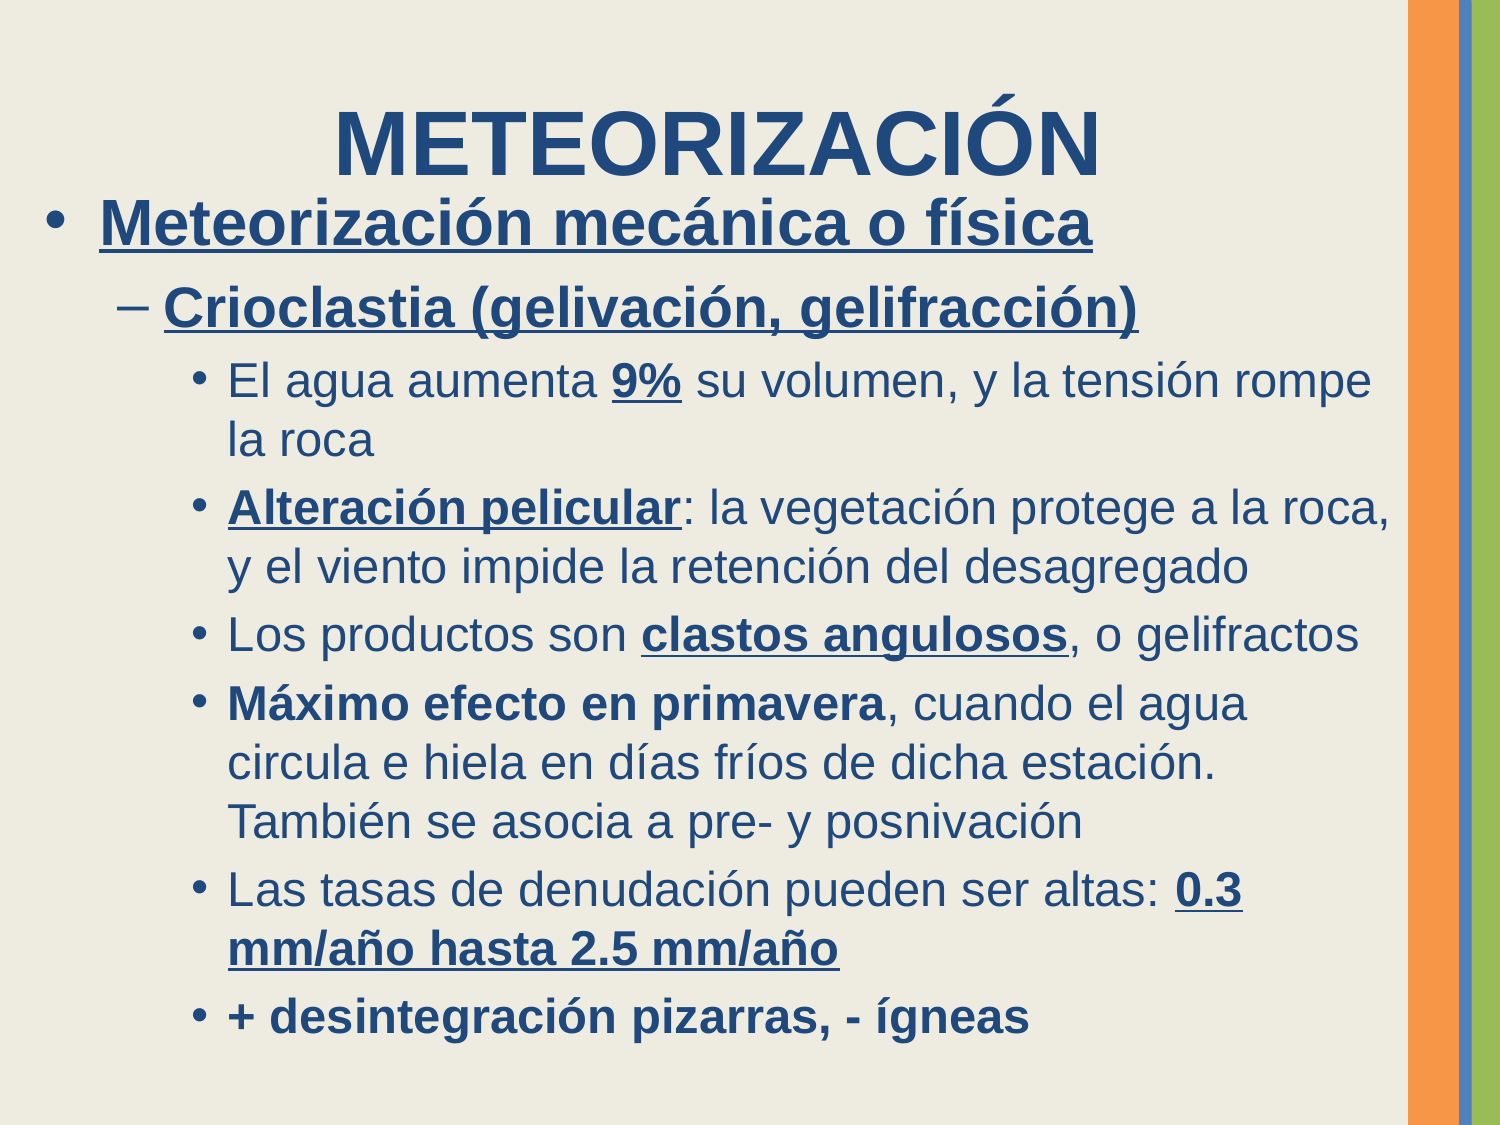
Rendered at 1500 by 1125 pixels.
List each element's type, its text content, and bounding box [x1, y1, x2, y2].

list Meteorización mecánica o física Crioclastia (gelivación, gelifracción) El agua aumenta 9% su volumen, y la tensión rompe la roca Alteración pelicular: la vegetación protege a la roca, y el viento impide la retención del desagregado Los productos son clastos angulosos, o gelifractos Máximo efecto en primavera, cuando el agua circula e hiela en días fríos de dicha estación. También se asocia a pre- y posnivación Las tasas de denudación pueden ser altas: 0.3 mm/año hasta 2.5 mm/año + desintegración pizarras, - ígneas [29, 172, 1408, 1102]
title meteorización [29, 45, 1408, 172]
